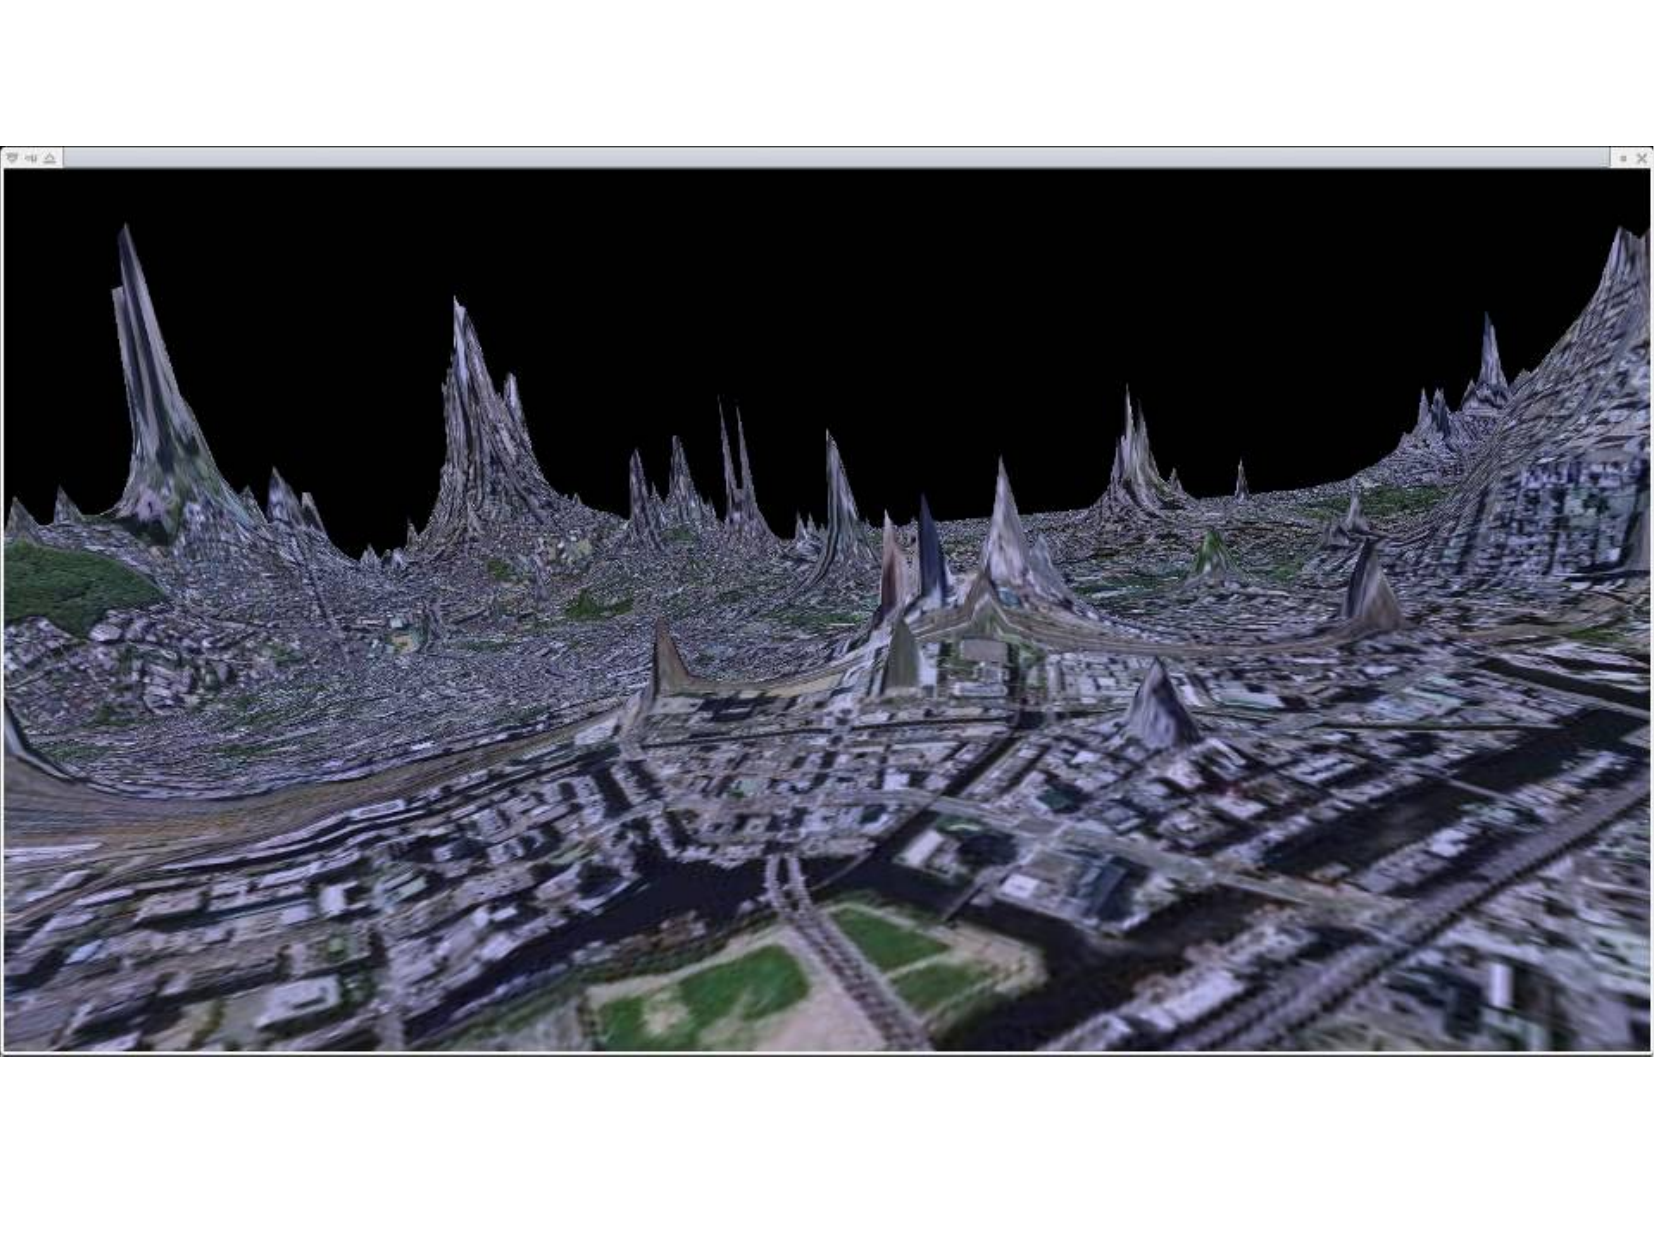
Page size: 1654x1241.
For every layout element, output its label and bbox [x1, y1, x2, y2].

picture [0, 146, 1654, 1057]
